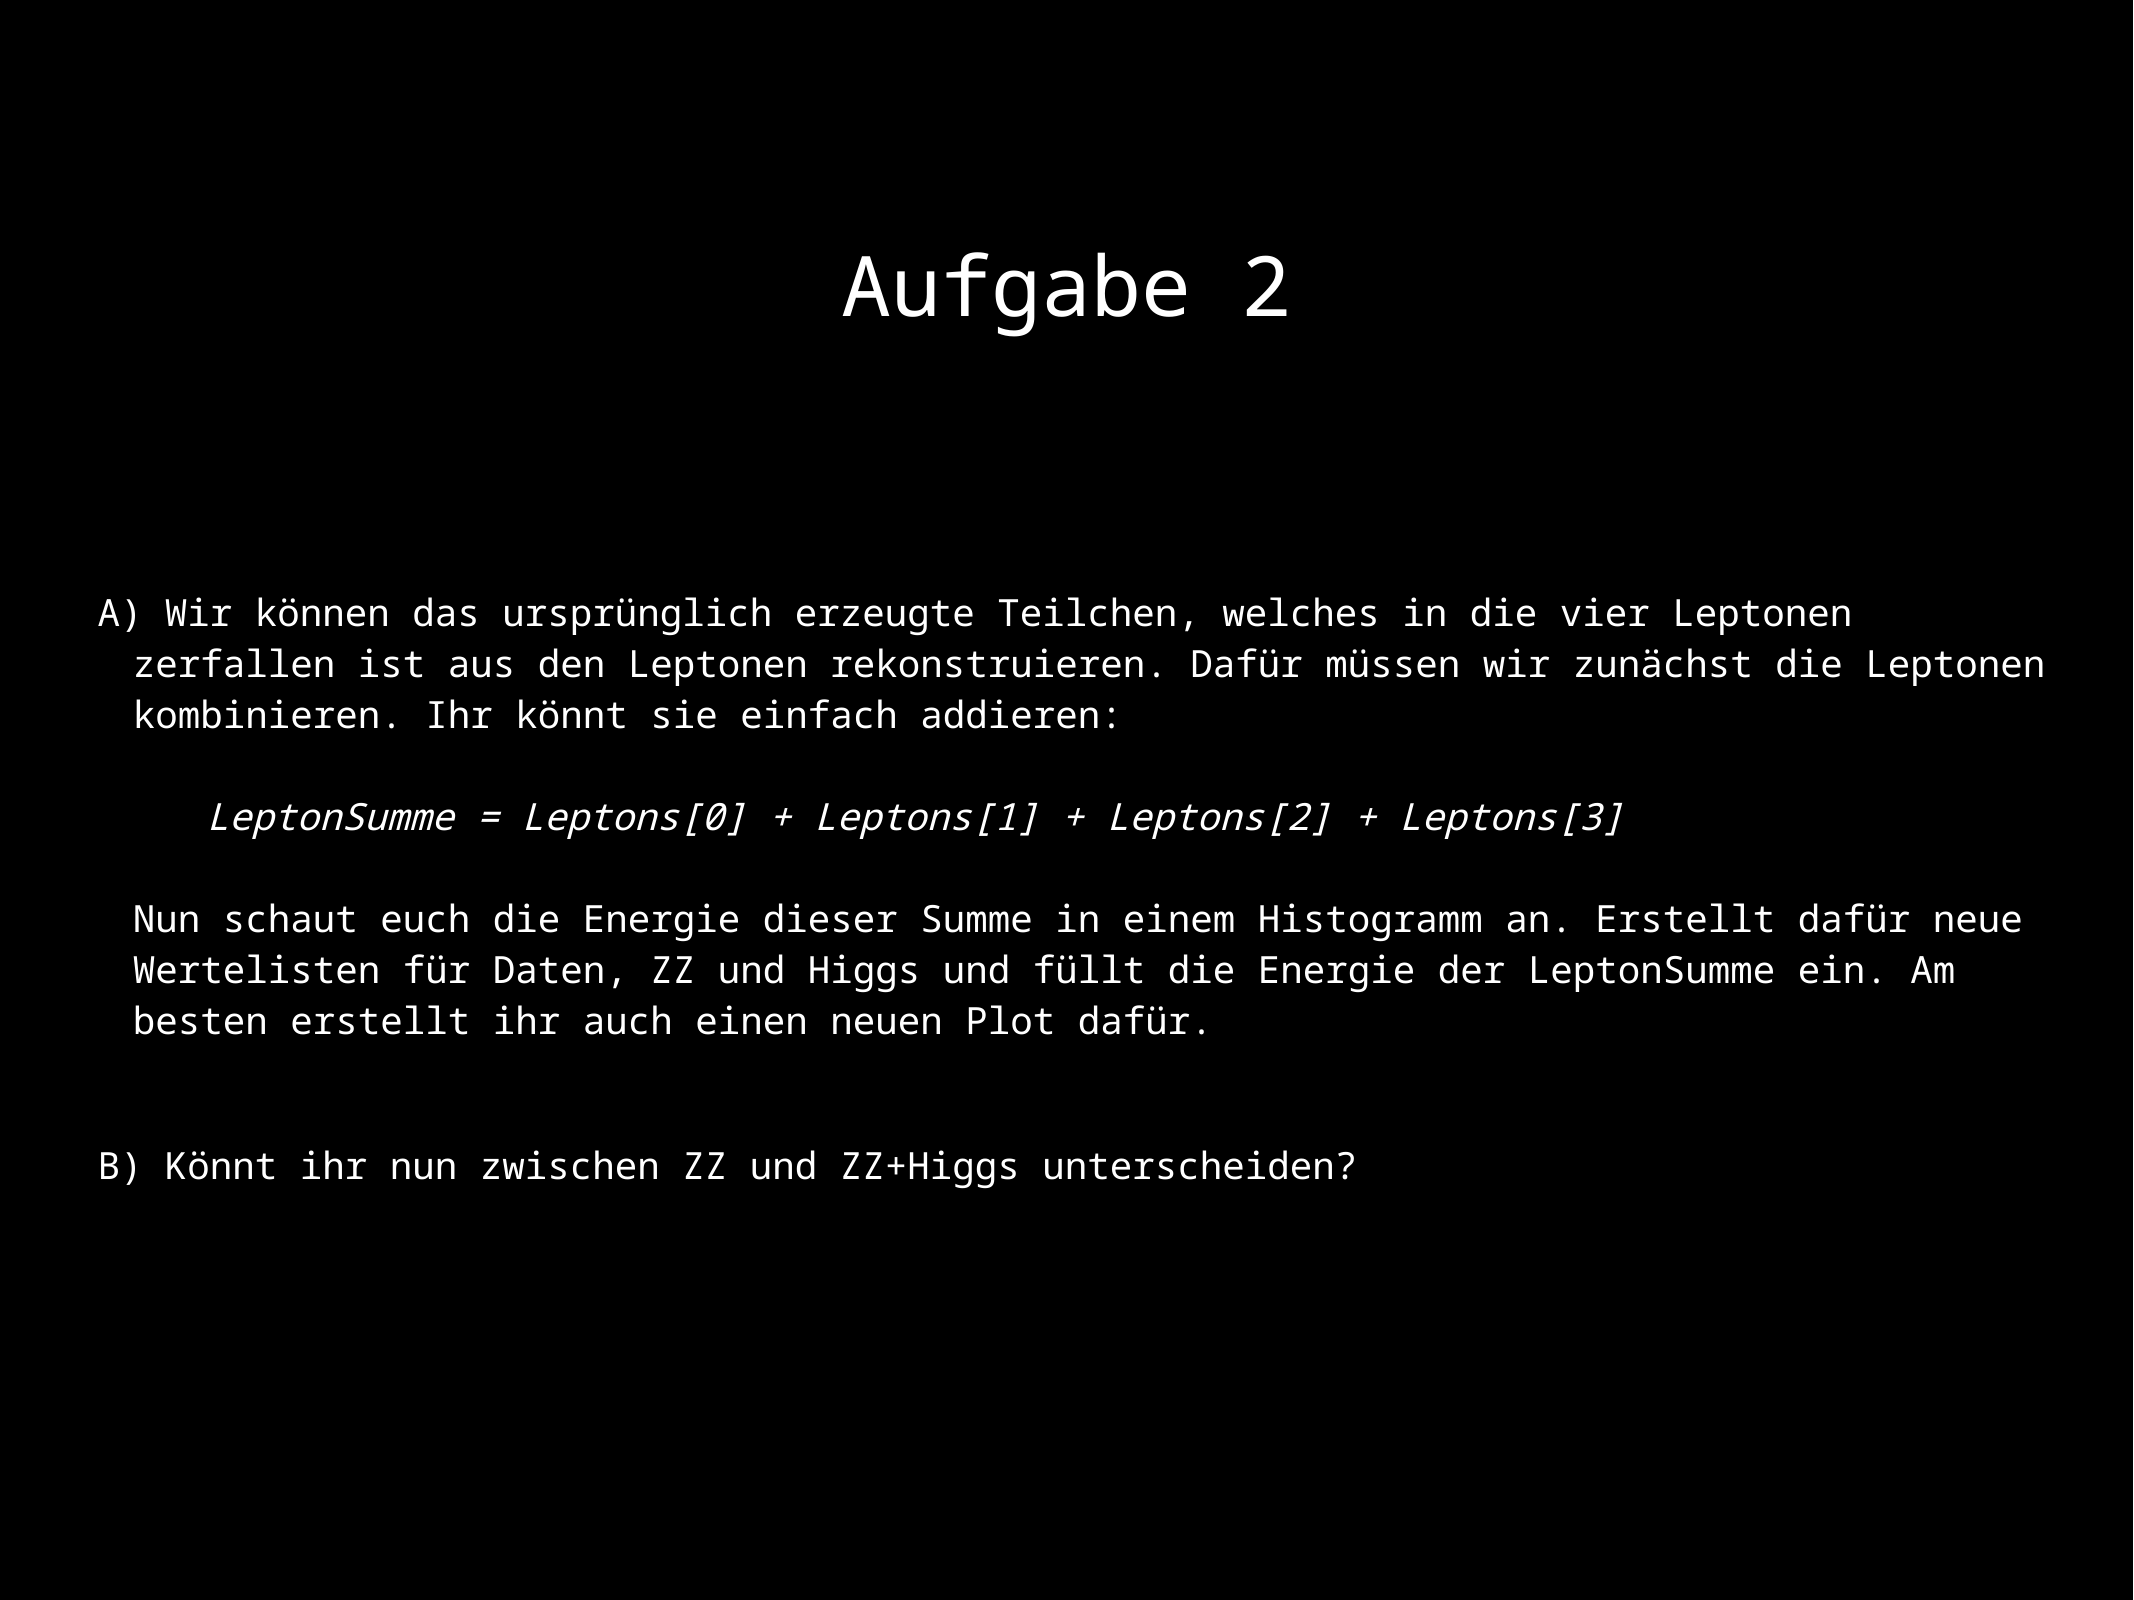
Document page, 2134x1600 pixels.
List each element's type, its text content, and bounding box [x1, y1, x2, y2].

title Aufgabe 2 [108, 164, 2025, 405]
text_box Wir können das ursprünglich erzeugte Teilchen, welches in die vier Leptonen zerfallen ist aus den Leptonen rekonstruieren. Dafür müssen wir zunächst die Leptonen kombinieren. Ihr könnt sie einfach addieren: LeptonSumme = Leptons[0] + Leptons[1] + Leptons[2] + Leptons[3] Nun schaut euch die Energie dieser Summe in einem Histogramm an. Erstellt dafür neue Wertelisten für Daten, ZZ und Higgs und füllt die Energie der LeptonSumme ein. Am besten erstellt ihr auch einen neuen Plot dafür. Könnt ihr nun zwischen ZZ und ZZ+Higgs unterscheiden? [82, 578, 2067, 1217]
